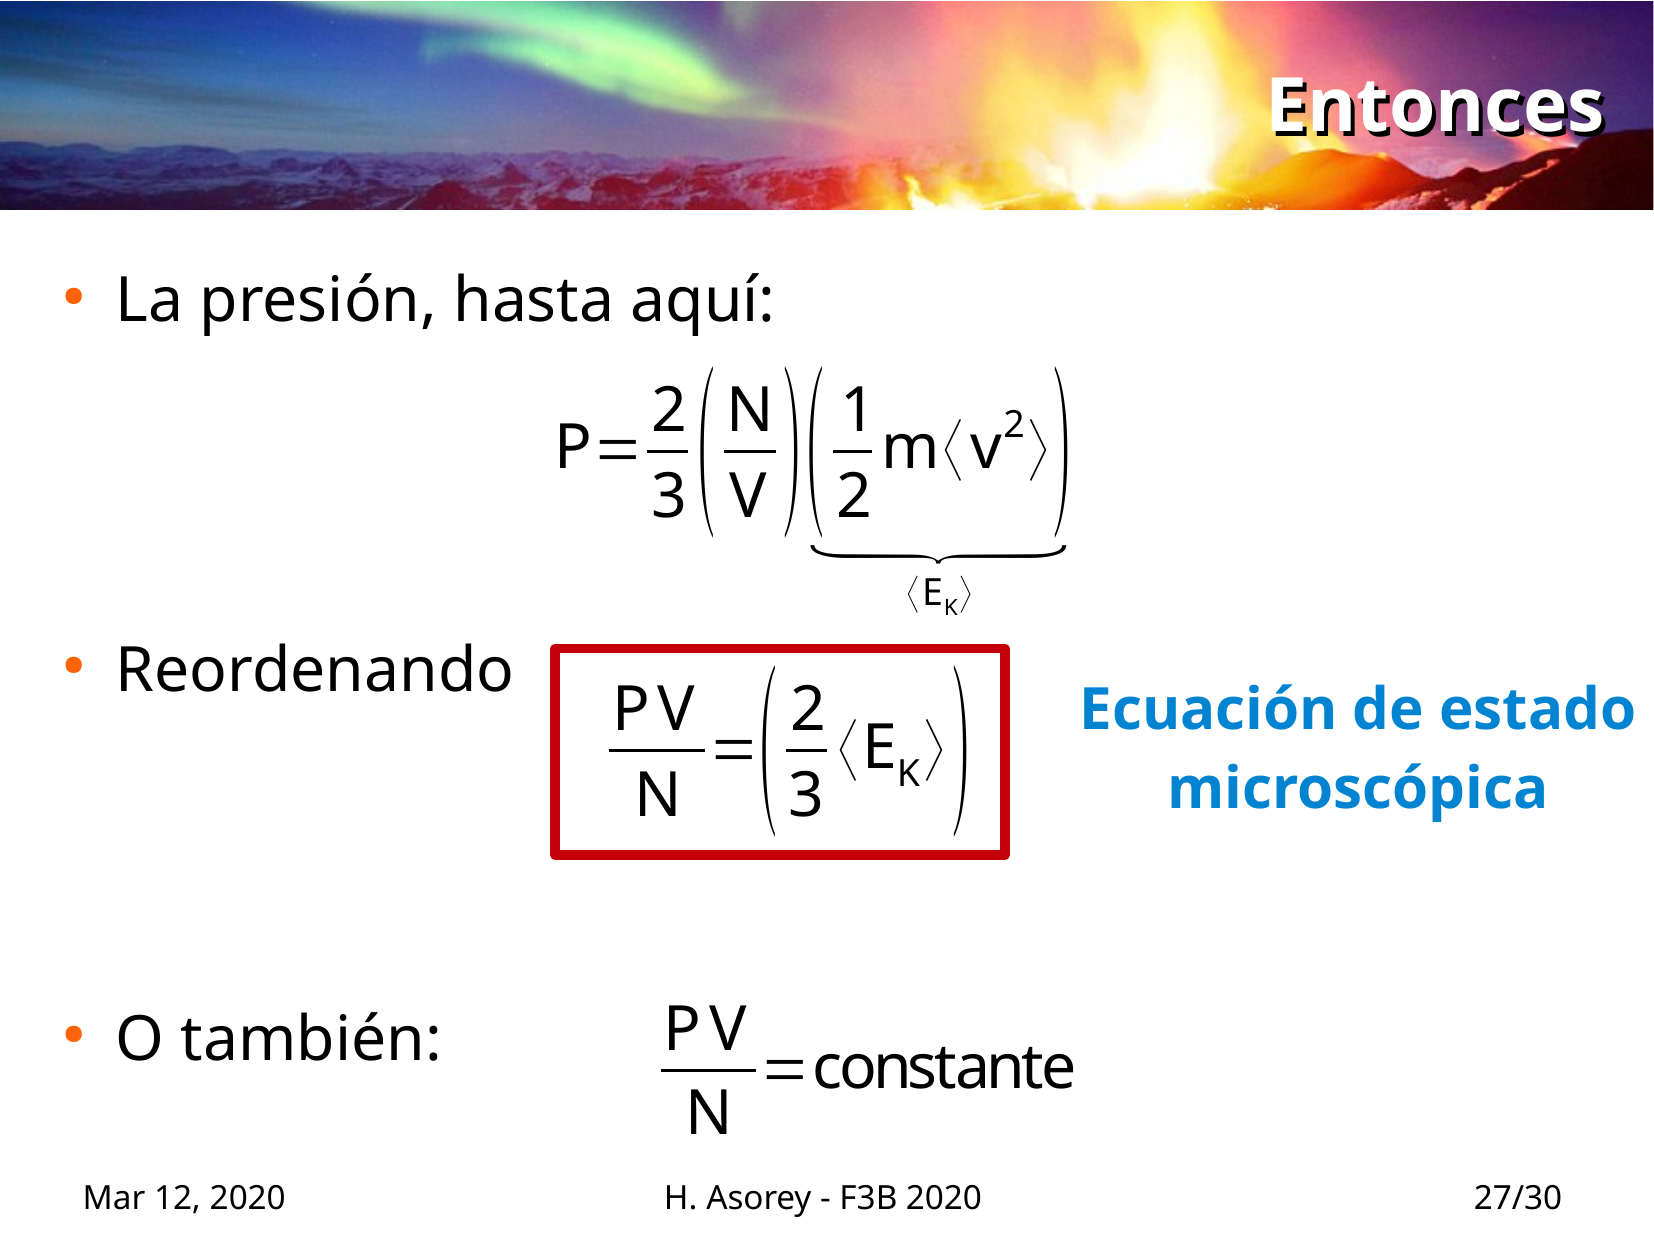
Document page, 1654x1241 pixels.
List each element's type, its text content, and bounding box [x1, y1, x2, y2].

chart [548, 362, 1080, 622]
chart [651, 989, 1082, 1152]
title Entonces [45, 15, 1606, 191]
list La presión, hasta aquí: Reordenando O también: [45, 255, 1606, 1156]
picture [0, 1, 1654, 210]
text_box Ecuación de estado microscópica [1065, 660, 1654, 817]
chart [600, 661, 978, 841]
